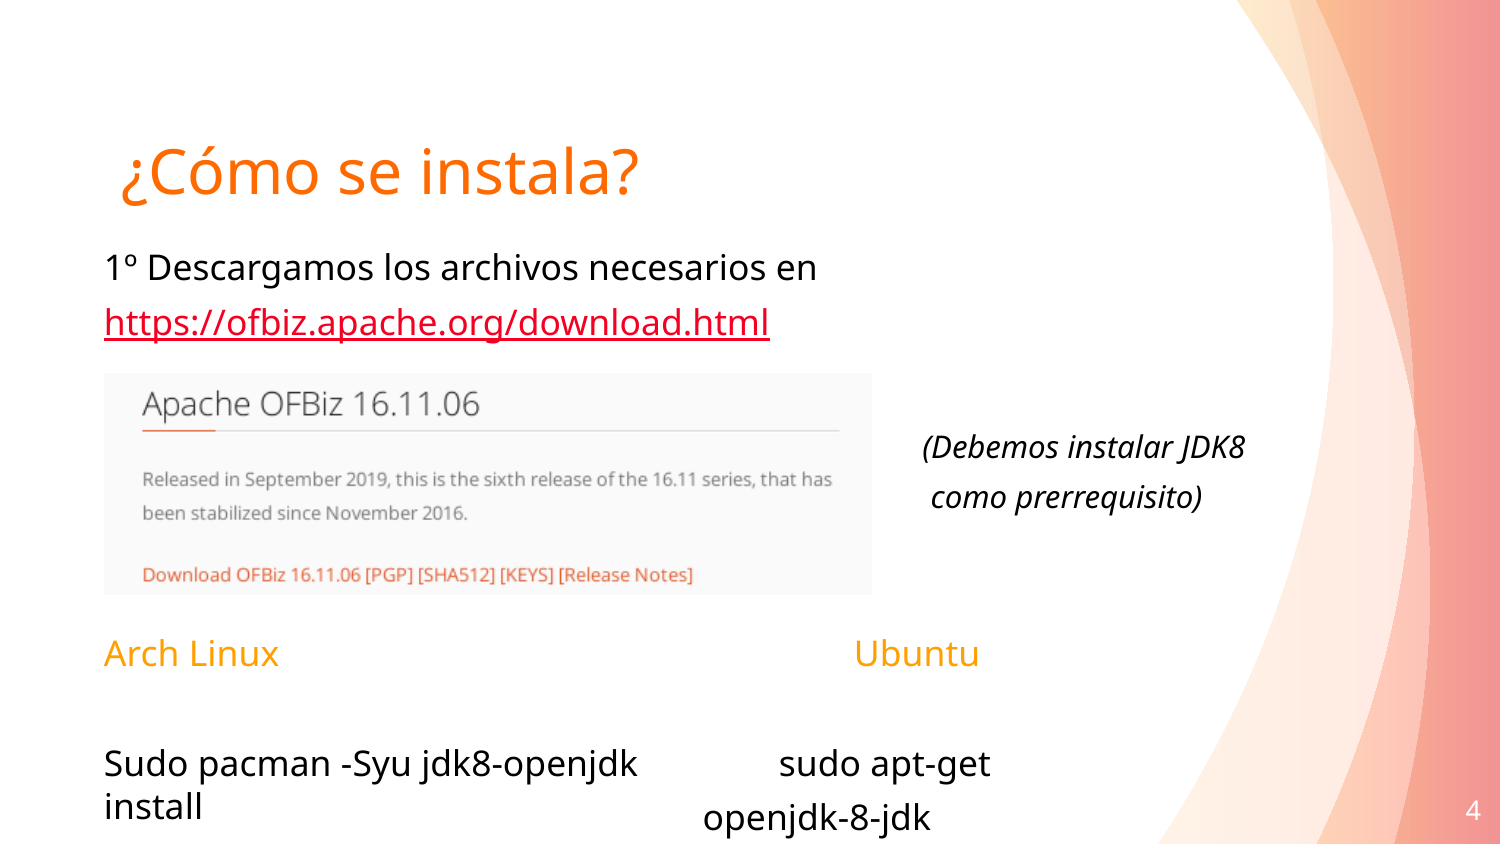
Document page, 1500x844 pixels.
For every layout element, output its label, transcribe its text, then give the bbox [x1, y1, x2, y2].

text_box openjdk-8-jdk [678, 628, 899, 844]
picture [103, 373, 872, 595]
text_box (Debemos instalar JDK8 como prerrequisito) [899, 362, 1392, 844]
title ¿Cómo se instala? [121, 84, 1111, 207]
list 1º Descargamos los archivos necesarios en https://ofbiz.apache.org/download.html Arch Linux Ubuntu Sudo pacman -Syu jdk8-openjdk sudo apt-get install [103, 244, 1094, 745]
slide_number 1 [1392, 779, 1482, 844]
